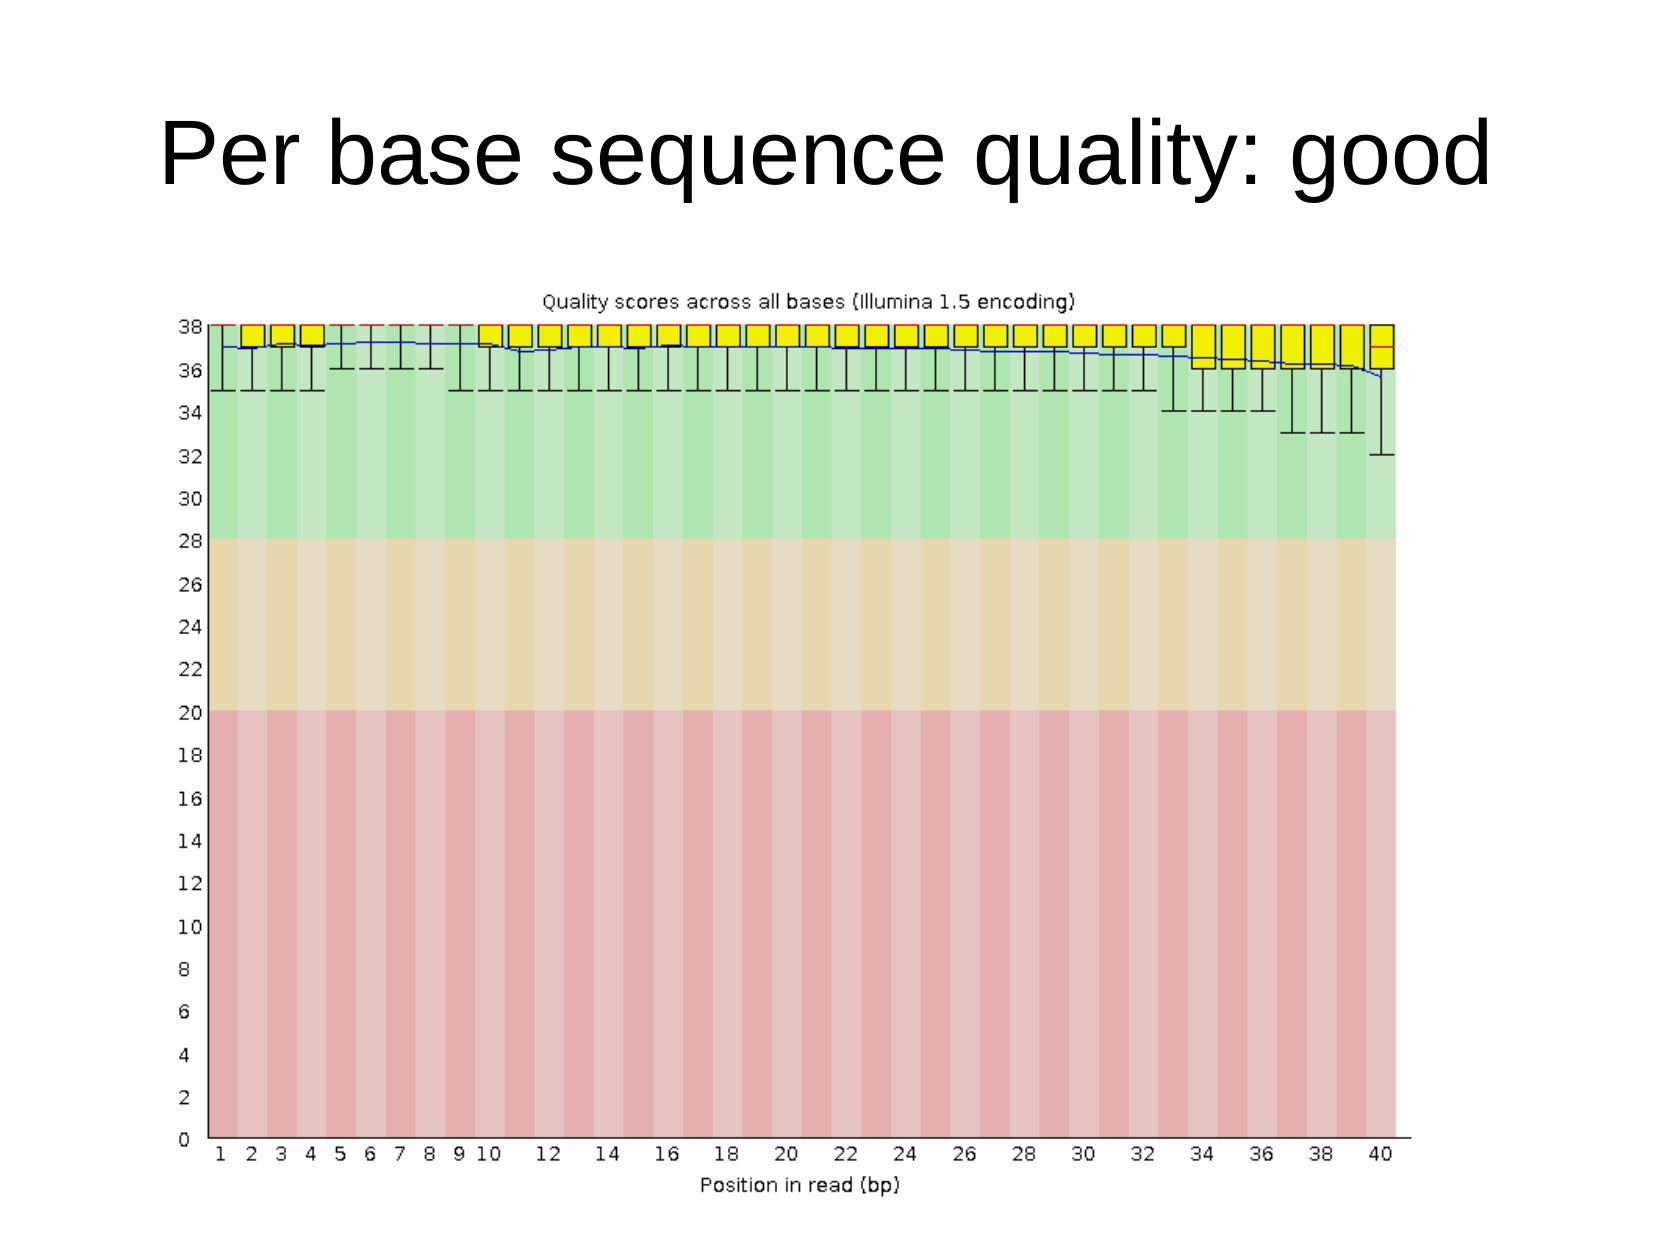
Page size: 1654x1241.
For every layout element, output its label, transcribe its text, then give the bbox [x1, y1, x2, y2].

picture [175, 262, 1426, 1201]
title Per base sequence quality: good [82, 49, 1571, 257]
